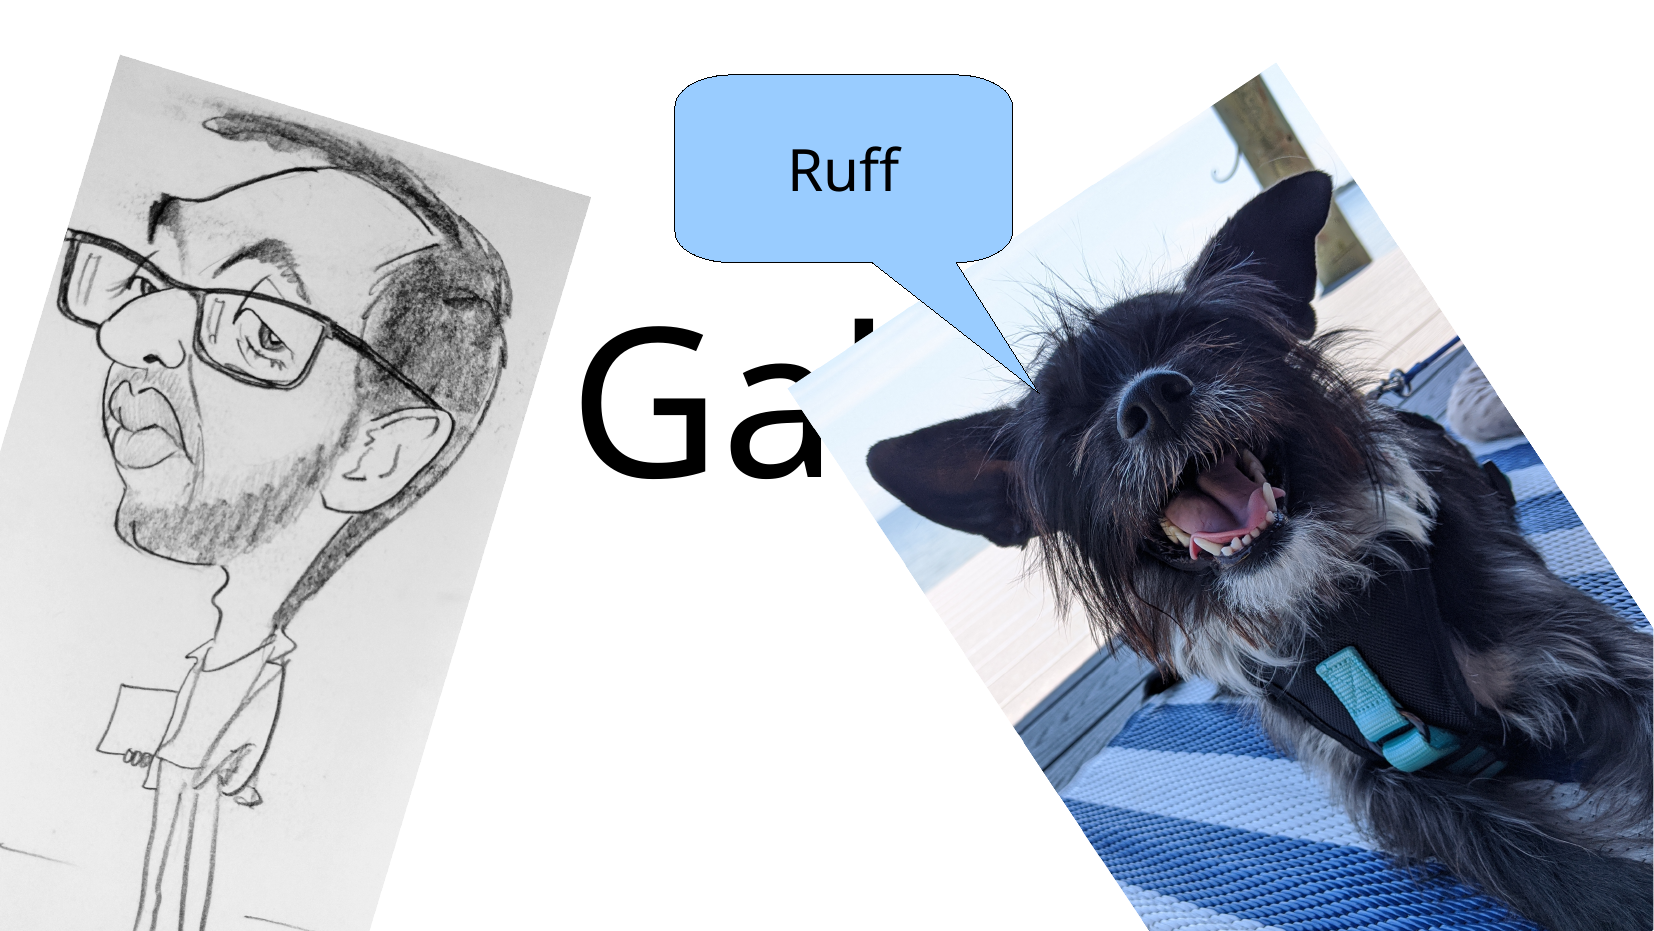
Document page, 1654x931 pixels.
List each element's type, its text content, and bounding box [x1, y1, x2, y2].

picture [787, 63, 1654, 931]
text_box Ruff [674, 74, 1040, 394]
picture [0, 54, 591, 931]
subtitle Gabe [82, 37, 1571, 758]
subtitle Gabe [958, 261, 977, 271]
